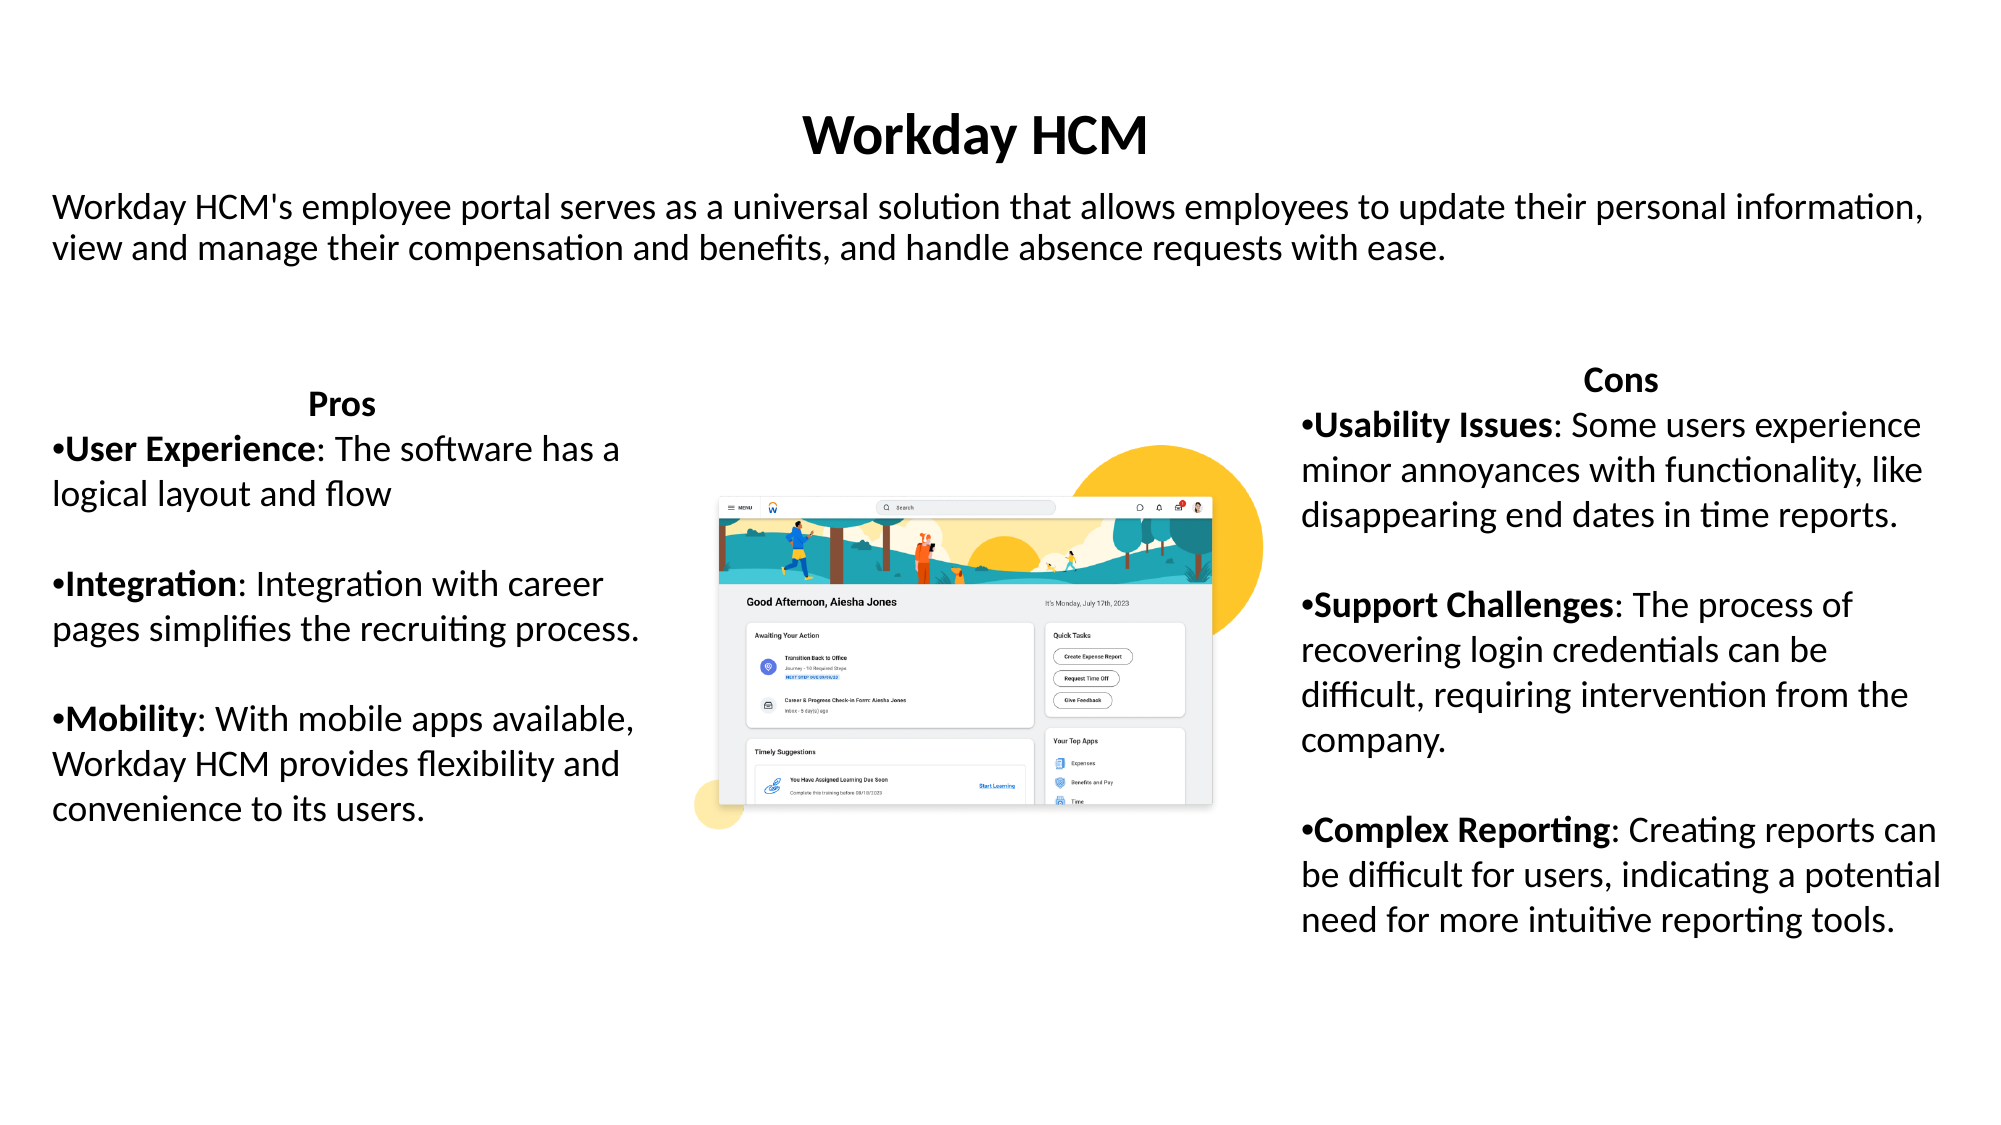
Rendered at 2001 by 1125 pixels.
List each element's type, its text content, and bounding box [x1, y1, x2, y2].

text_box Pros •User Experience: The software has a logical layout and flow •Integration: Integration with career pages simplifies the recruiting process. •Mobility: With mobile apps available, Workday HCM provides flexibility and convenience to its users. [37, 371, 706, 887]
text_box Cons •Usability Issues: Some users experience minor annoyances with functionality, like disappearing end dates in time reports. •Support Challenges: The process of recovering login credentials can be difficult, requiring intervention from the company. •Complex Reporting: Creating reports can be difficult for users, indicating a potential need for more intuitive reporting tools. [1285, 347, 1963, 954]
picture [657, 445, 1274, 856]
list Workday HCM Workday HCM's employee portal serves as a universal solution that allows employees to update their personal information, view and manage their compensation and benefits, and handle absence requests with ease. [37, 96, 1963, 296]
